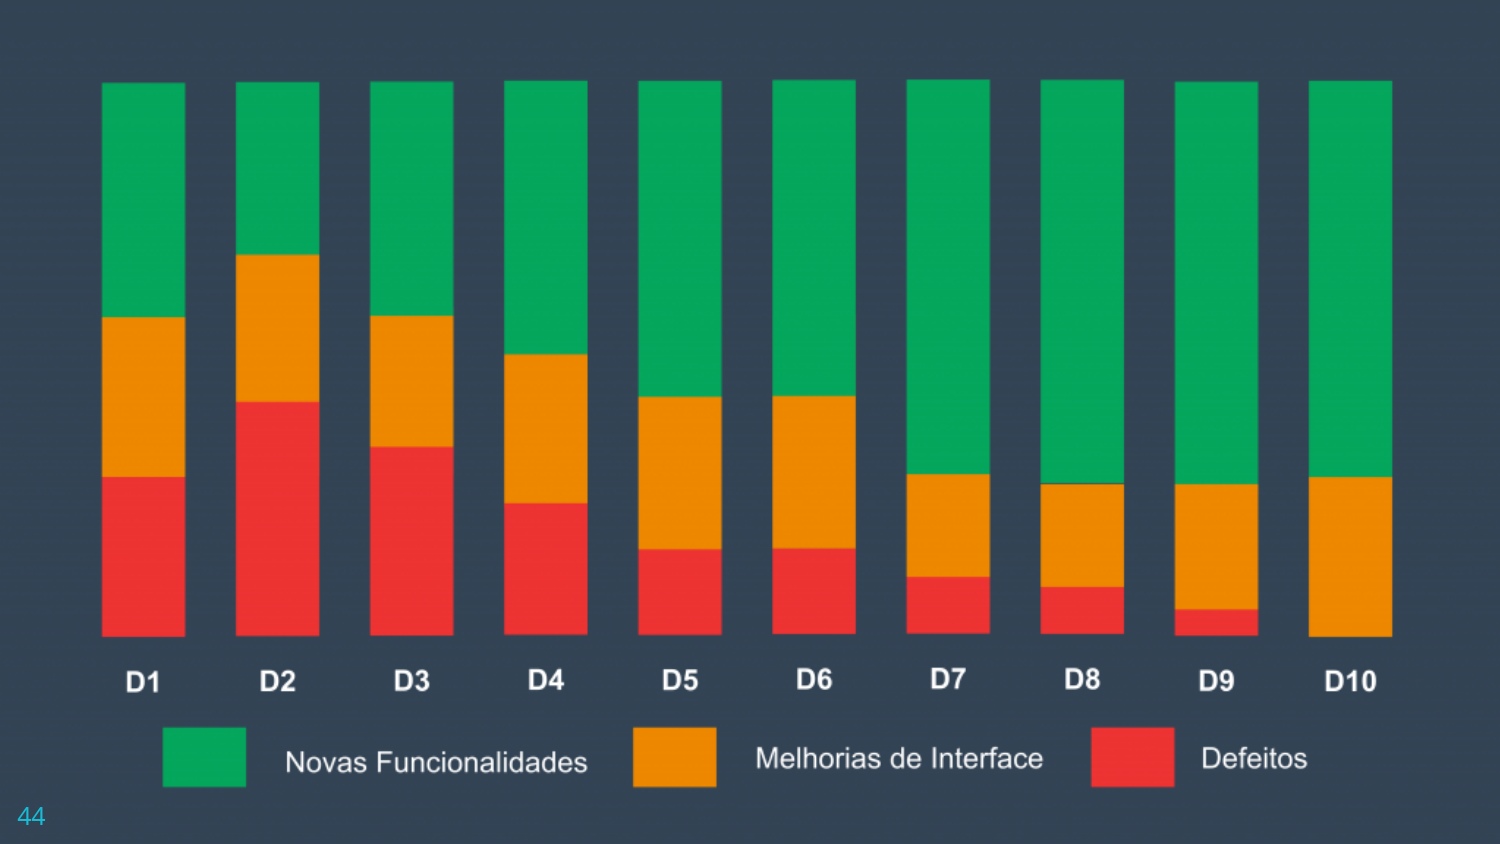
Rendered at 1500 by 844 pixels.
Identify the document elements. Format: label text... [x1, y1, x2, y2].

picture [0, 0, 1500, 844]
text_box 44 [2, 785, 93, 844]
